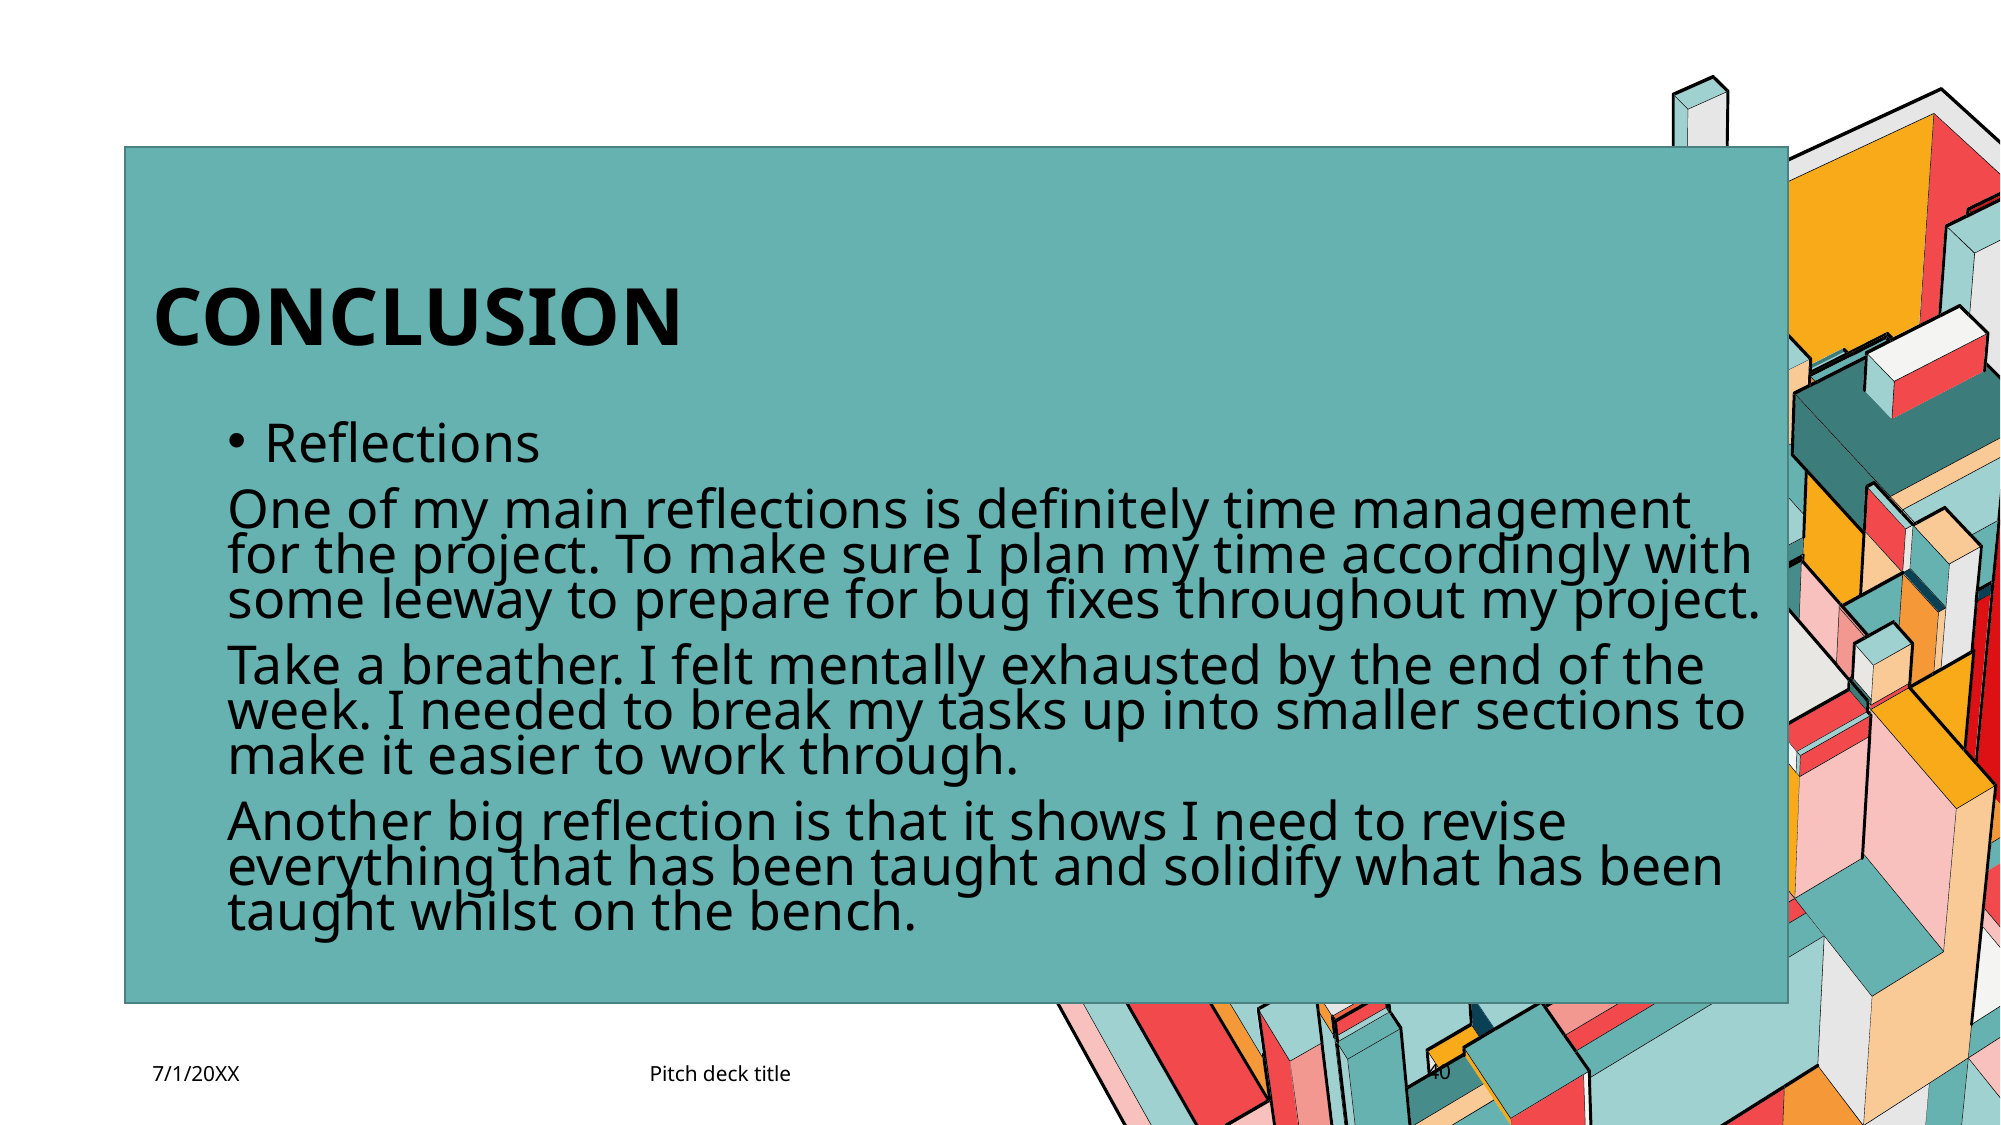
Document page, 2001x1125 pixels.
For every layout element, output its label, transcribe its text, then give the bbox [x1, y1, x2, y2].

text_box Reflections One of my main reflections is definitely time management for the project. To make sure I plan my time accordingly with some leeway to prepare for bug fixes throughout my project. Take a breather. I felt mentally exhausted by the end of the week. I needed to break my tasks up into smaller sections to make it easier to work through. Another big reflection is that it shows I need to revise everything that has been taught and solidify what has been taught whilst on the bench. [212, 419, 1788, 964]
text_box Pitch deck title [634, 1042, 1085, 1103]
title Conclusion [212, 161, 1788, 376]
text_box ‹#› [1412, 1042, 1863, 1103]
text_box [125, 147, 1788, 1003]
text_box 7/1/20XX [137, 1042, 363, 1103]
